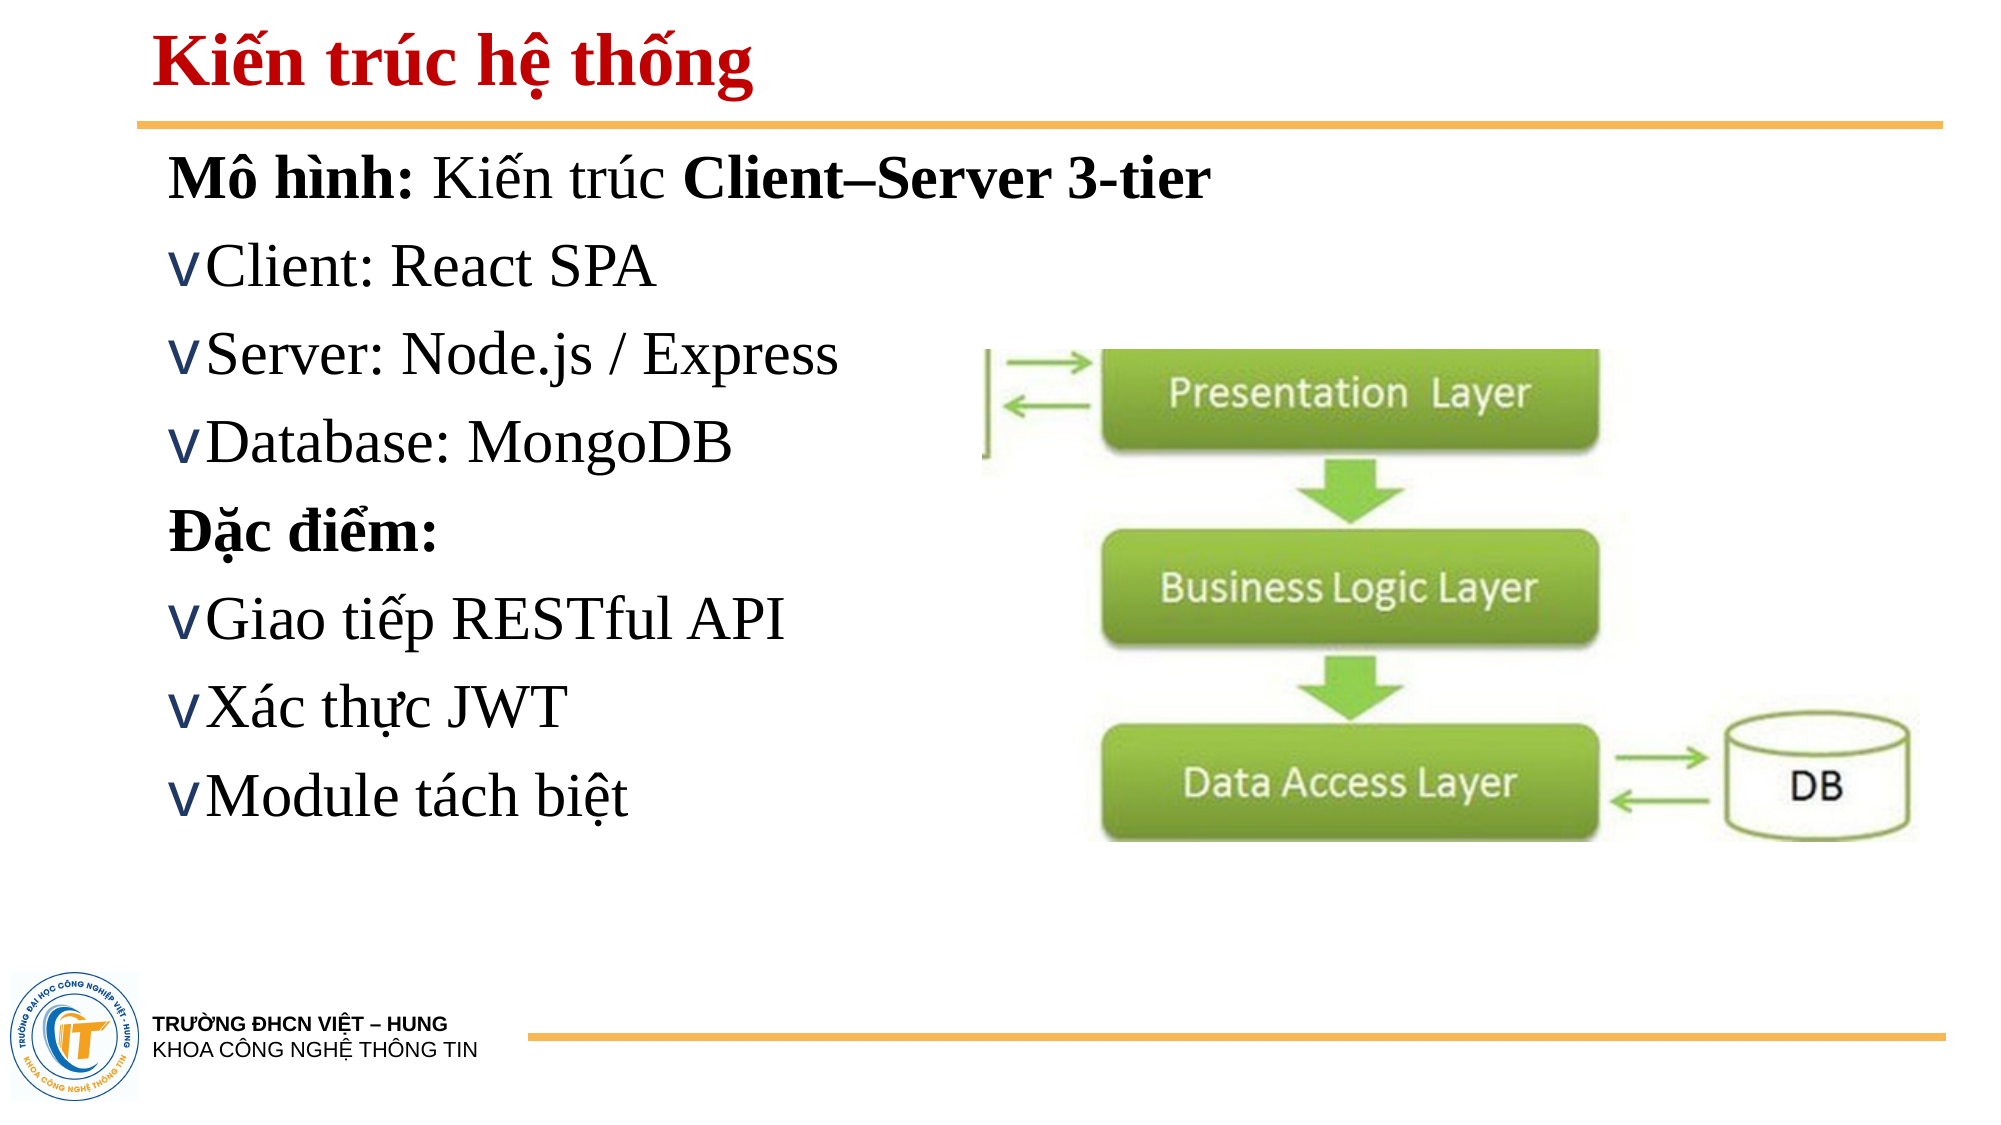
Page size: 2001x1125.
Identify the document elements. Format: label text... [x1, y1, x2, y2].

picture [982, 349, 1920, 842]
list Mô hình: Kiến trúc Client–Server 3-tier Client: React SPA Server: Node.js / Express Database: MongoDB Đặc điểm: Giao tiếp RESTful API Xác thực JWT Module tách biệt [153, 136, 1960, 989]
title Kiến trúc hệ thống [137, 11, 1944, 112]
